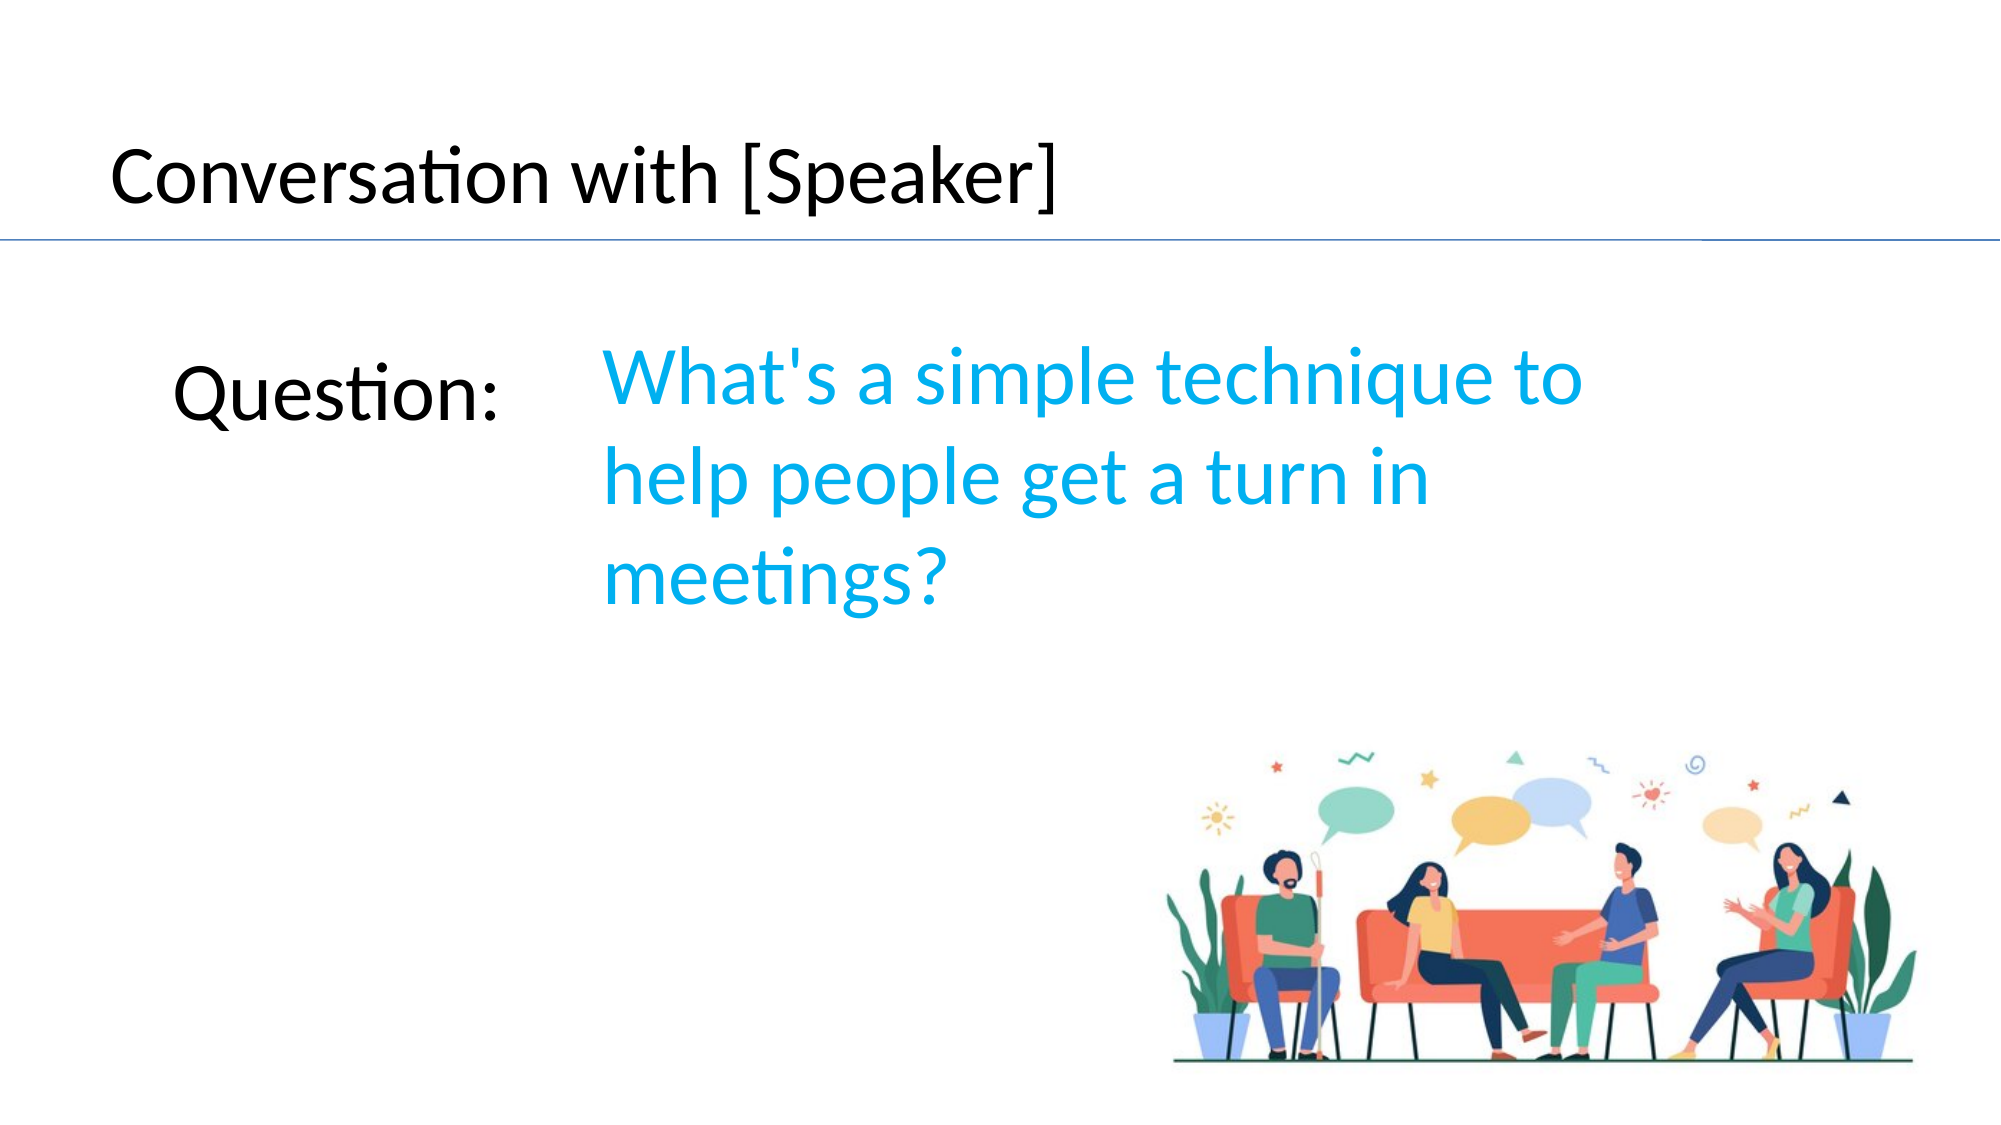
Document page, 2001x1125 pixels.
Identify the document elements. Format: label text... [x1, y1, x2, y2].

text_box What's a simple technique to help people get a turn in meetings? [587, 313, 1685, 629]
picture [1080, 705, 1979, 1109]
text_box Question: [157, 329, 536, 445]
text_box Conversation with [Speaker] [95, 113, 1922, 235]
